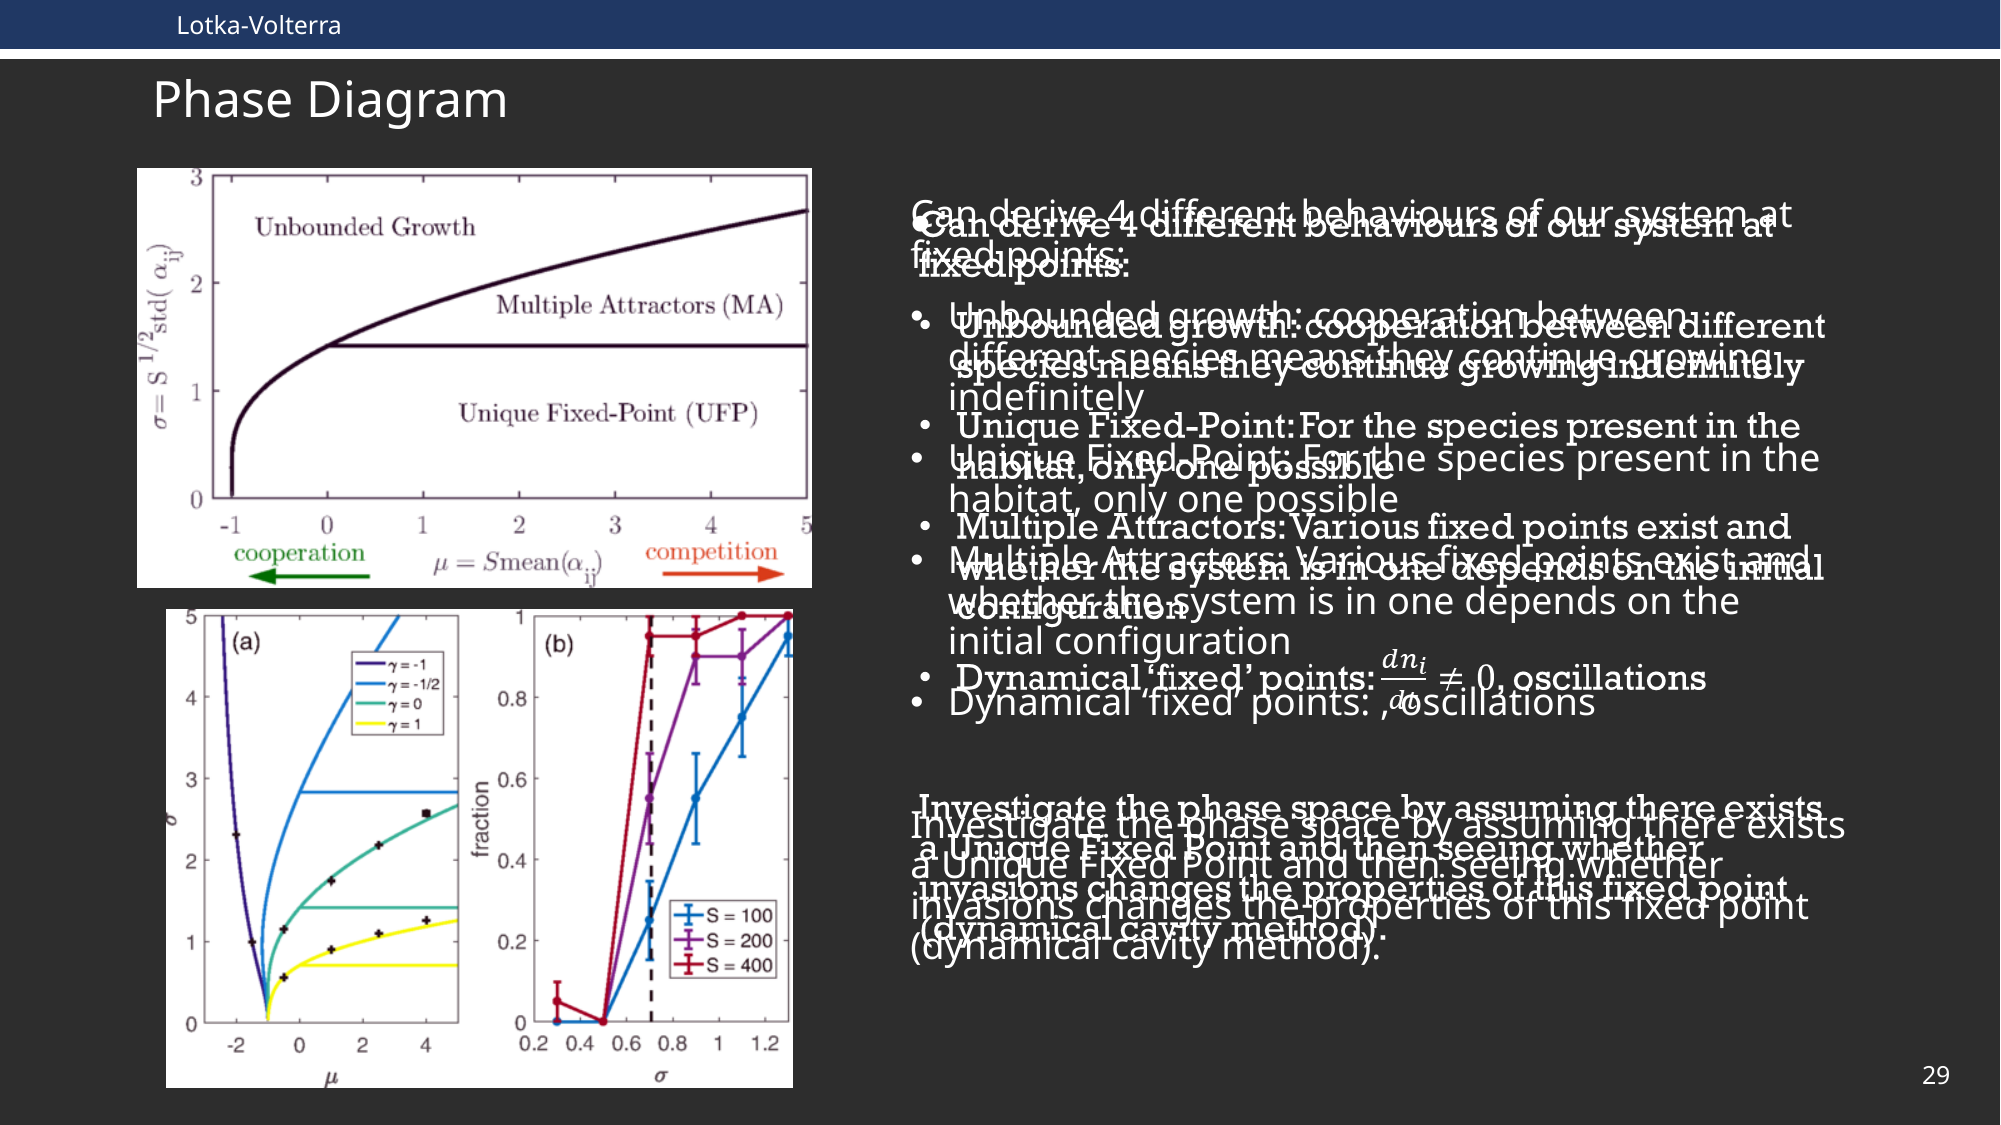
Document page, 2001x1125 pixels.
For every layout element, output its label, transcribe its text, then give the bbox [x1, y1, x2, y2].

footer Lotka-Volterra [0, 0, 519, 51]
picture [137, 168, 812, 588]
slide_number <number> [1515, 1046, 1966, 1107]
title Phase Diagram [137, 59, 1863, 169]
list [895, 188, 1863, 1028]
picture [166, 609, 793, 1088]
